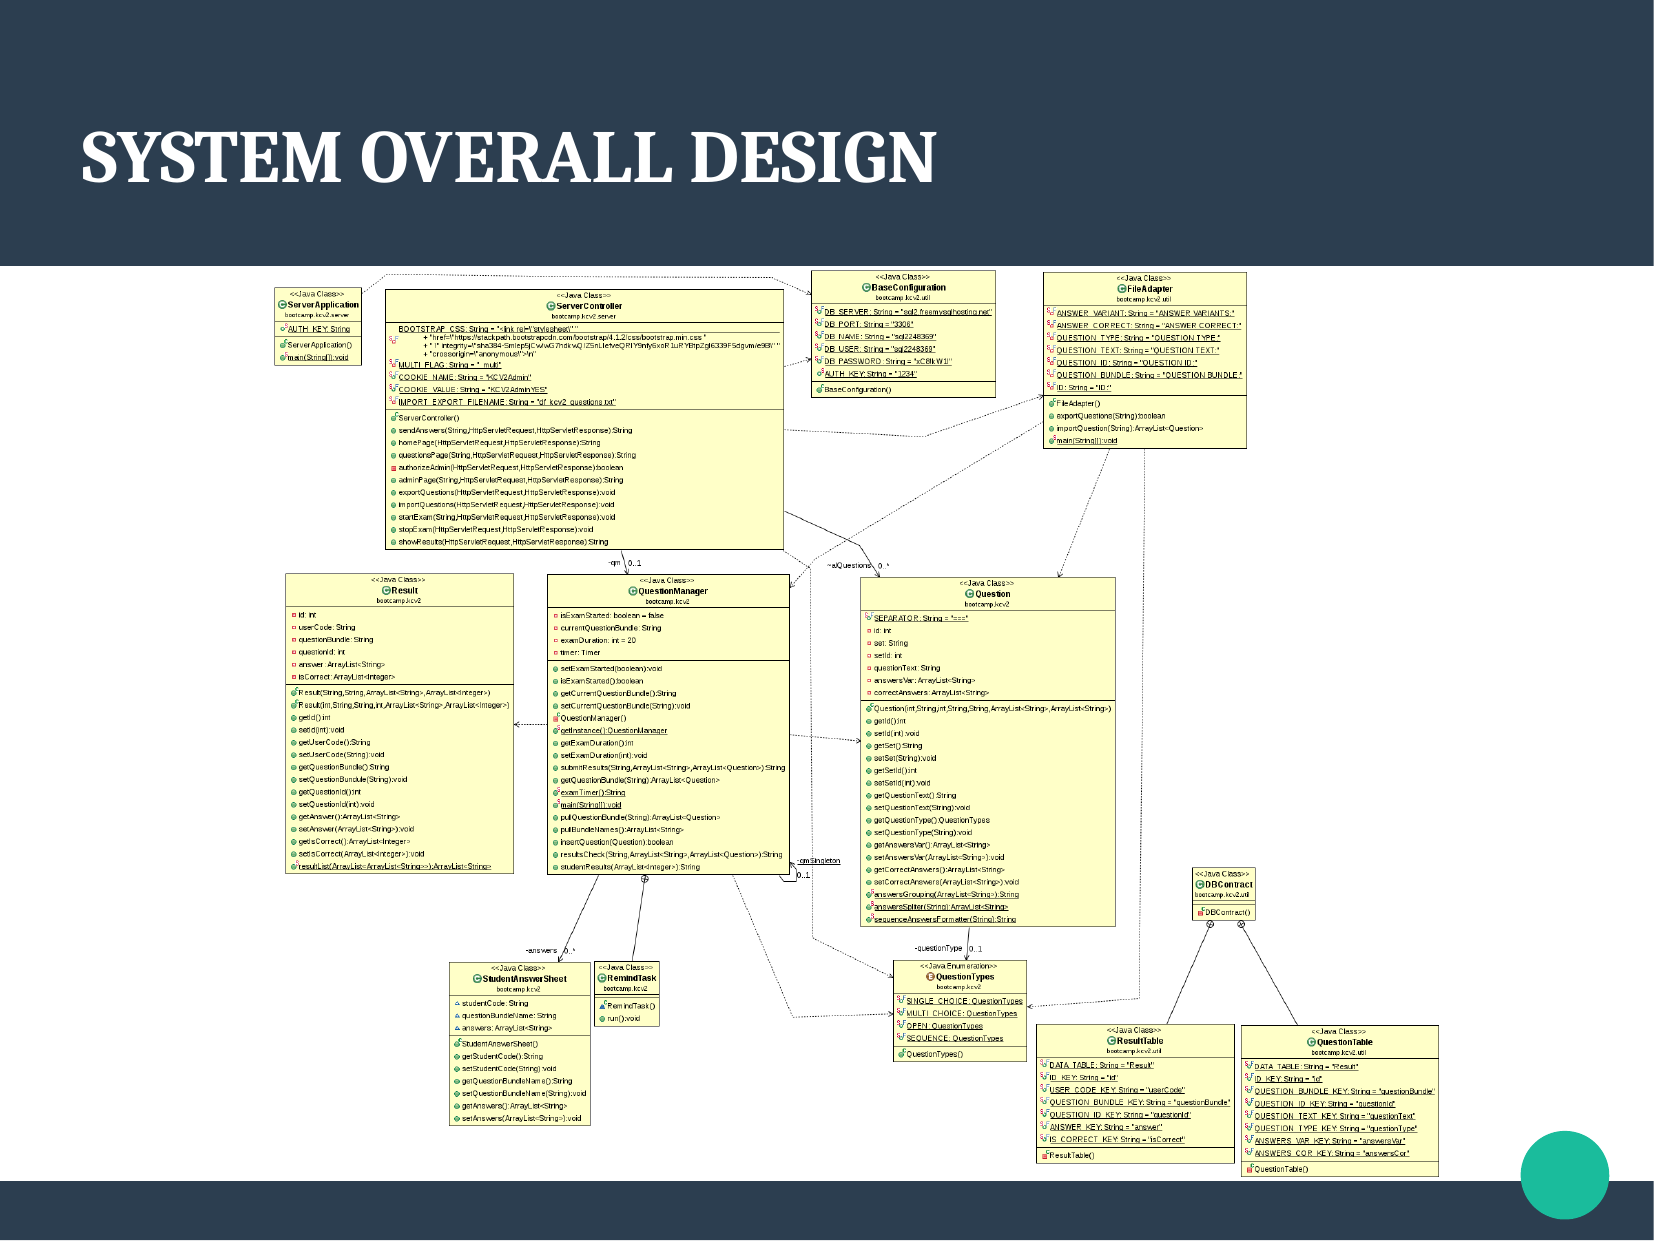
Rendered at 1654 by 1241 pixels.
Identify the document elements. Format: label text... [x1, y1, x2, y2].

title SYSTEM OVERALL DESIGN [82, 49, 1571, 257]
picture [272, 268, 1441, 1179]
